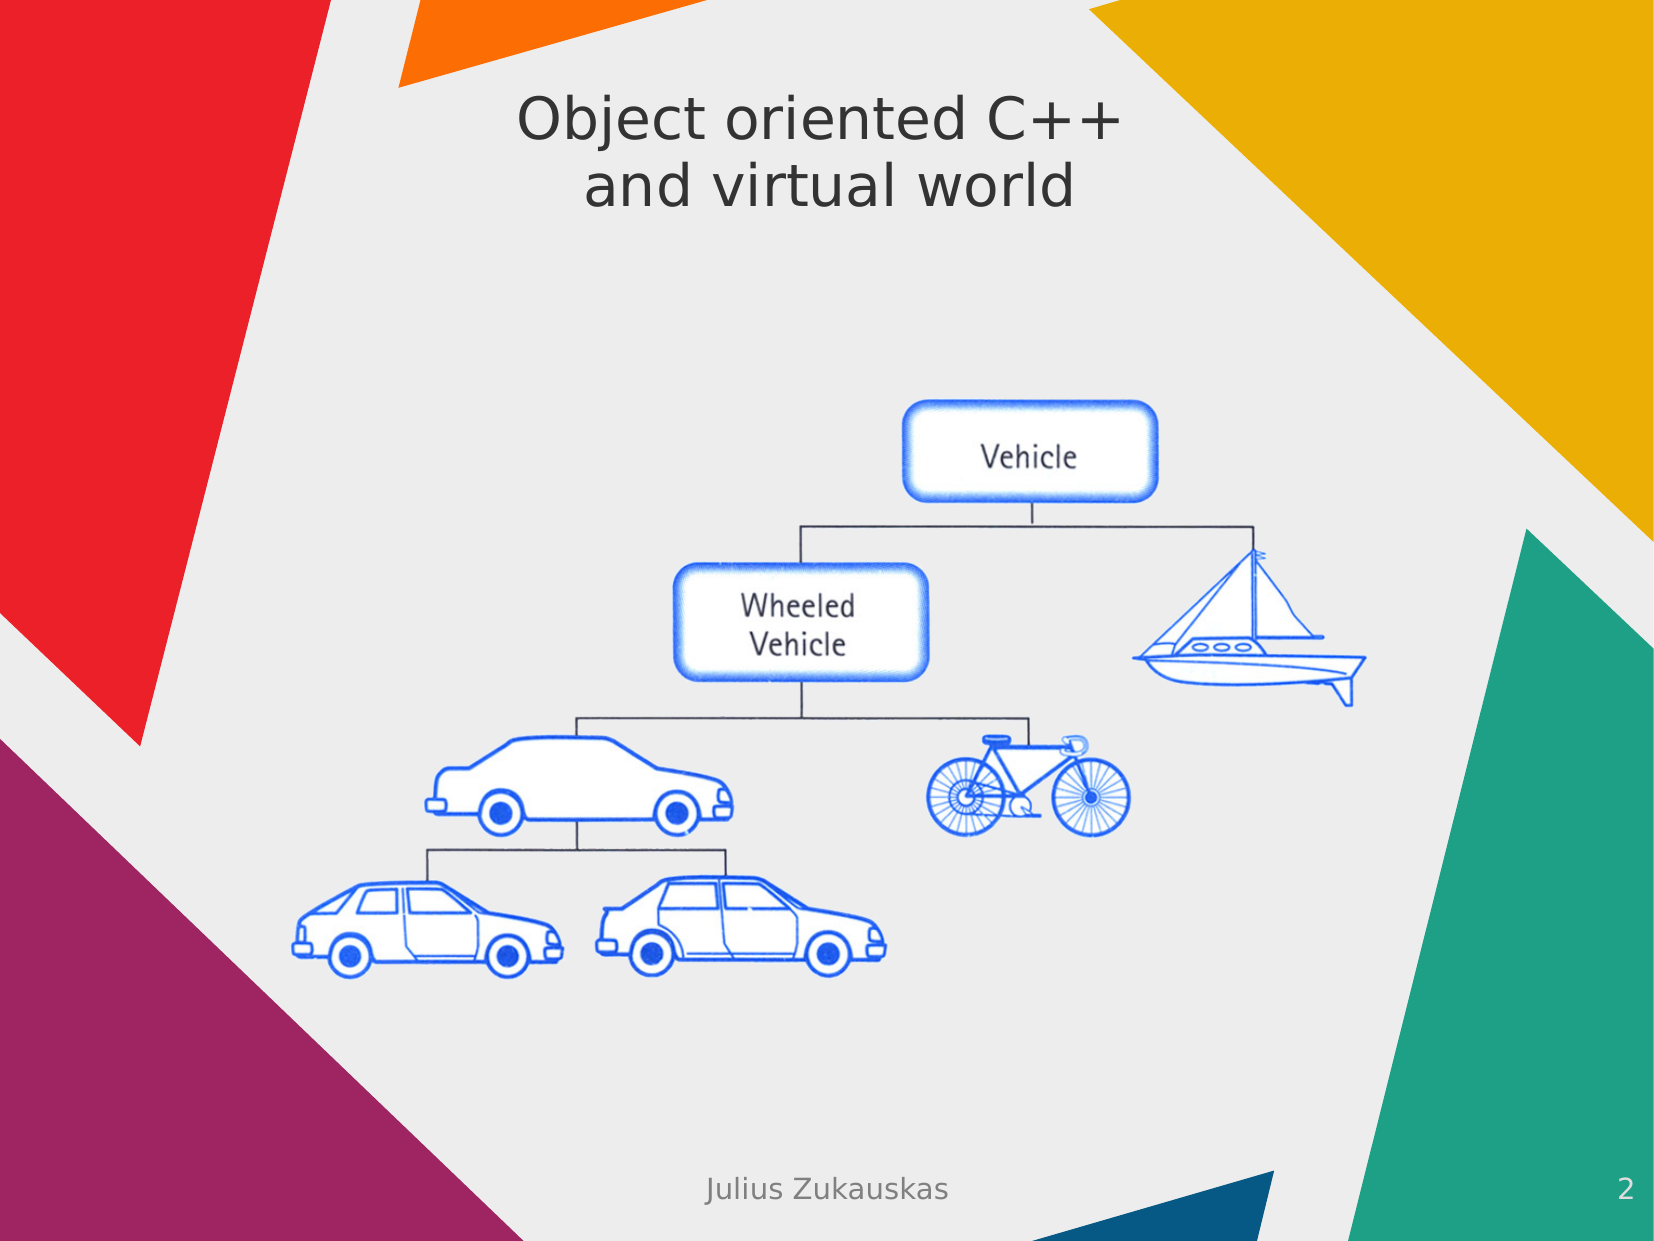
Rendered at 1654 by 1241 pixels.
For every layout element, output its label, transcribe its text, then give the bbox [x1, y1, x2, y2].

picture [289, 397, 1371, 982]
title Object oriented C++ and virtual world [289, 49, 1372, 257]
